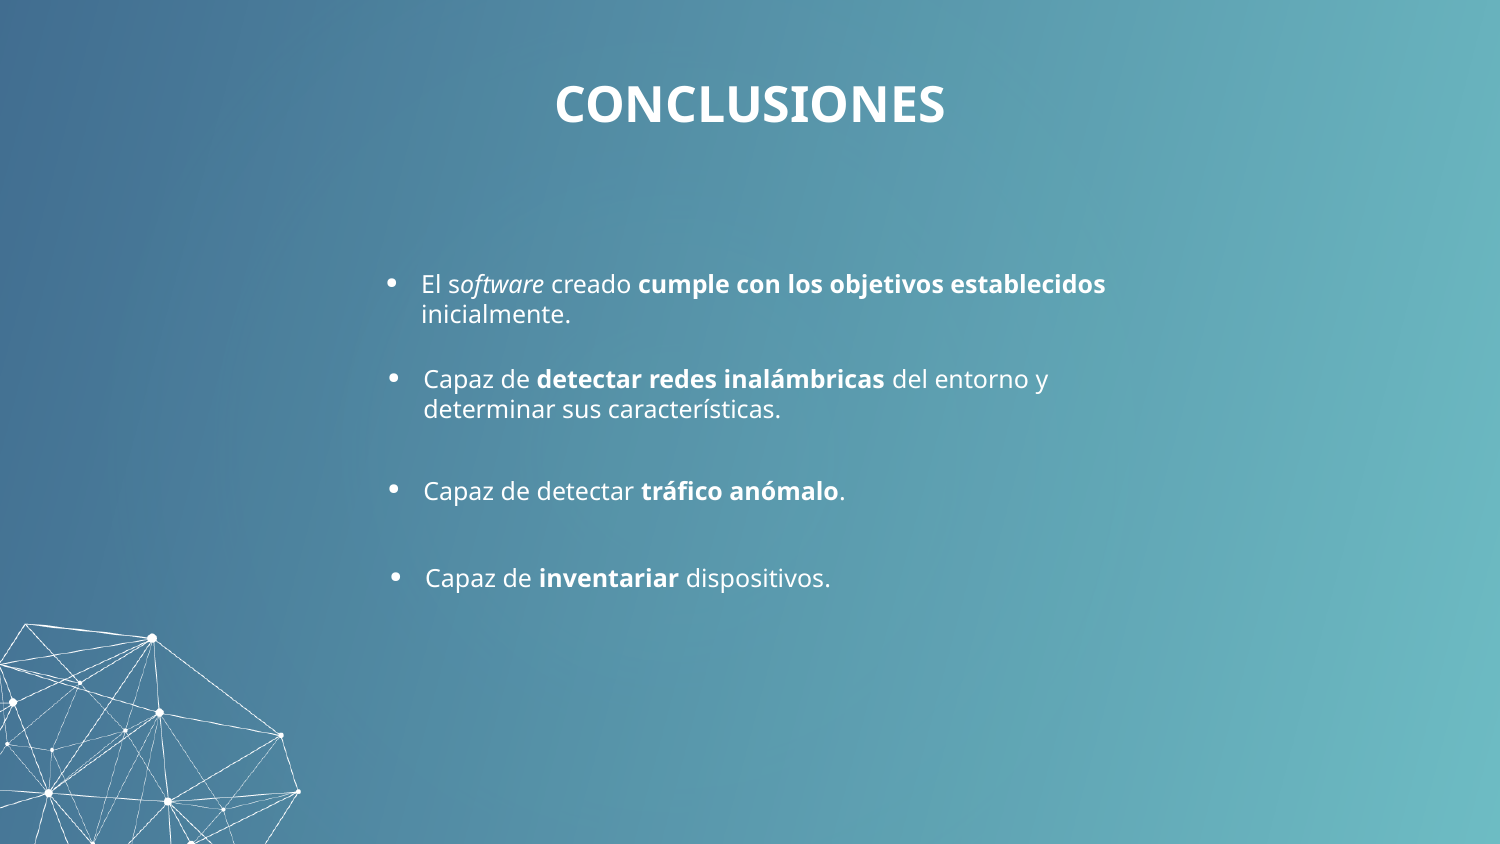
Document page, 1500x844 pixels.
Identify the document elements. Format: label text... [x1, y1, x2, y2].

picture [0, 0, 1500, 844]
title CONCLUSIONES [322, 57, 1178, 214]
title Capaz de detectar redes inalámbricas del entorno y determinar sus características. [372, 357, 1197, 439]
title Capaz de inventariar dispositivos. [374, 554, 1199, 608]
title El software creado cumple con los objetivos establecidos inicialmente. [370, 218, 1195, 344]
title Capaz de detectar tráfico anómalo. [372, 466, 1197, 520]
